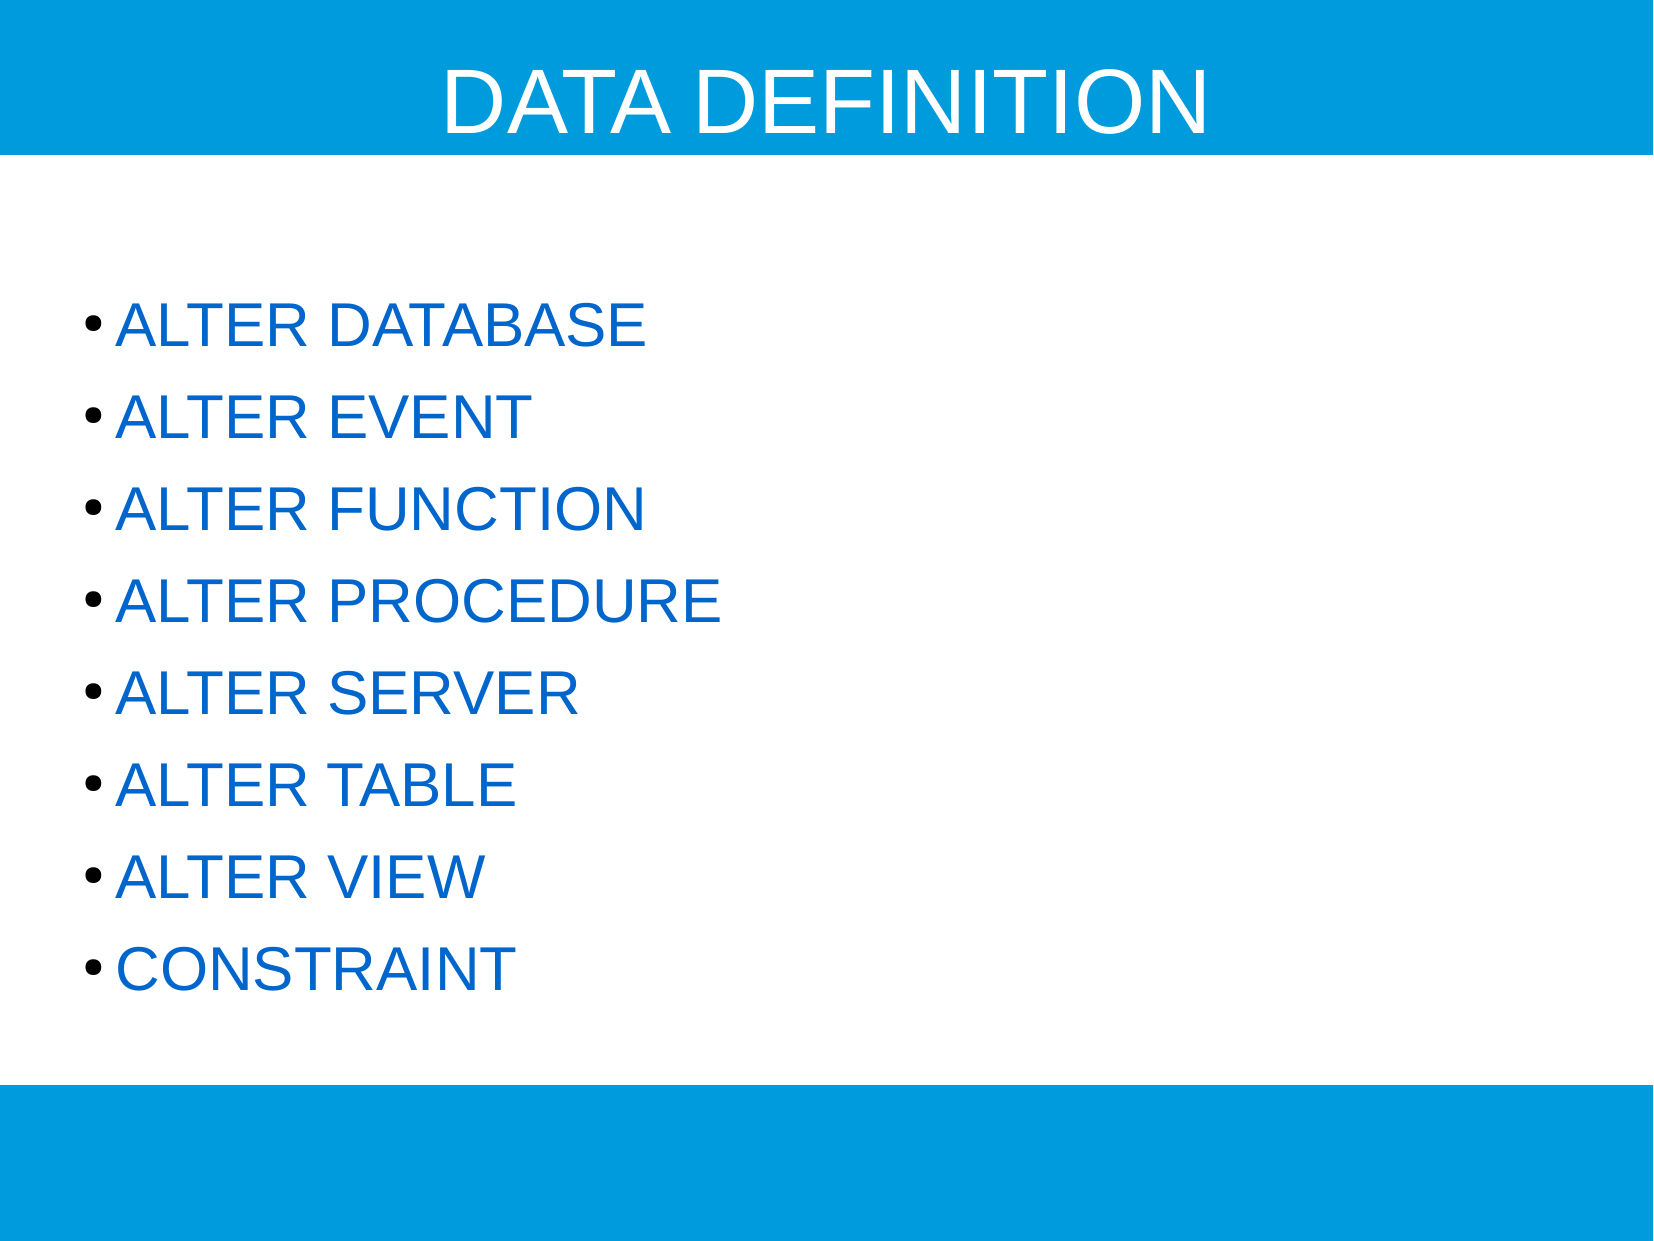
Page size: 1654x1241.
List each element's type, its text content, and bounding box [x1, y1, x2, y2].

title DATA DEFINITION [82, 49, 1571, 155]
list ALTER DATABASE ALTER EVENT ALTER FUNCTION ALTER PROCEDURE ALTER SERVER ALTER TABLE ALTER VIEW CONSTRAINT [82, 290, 1571, 1010]
